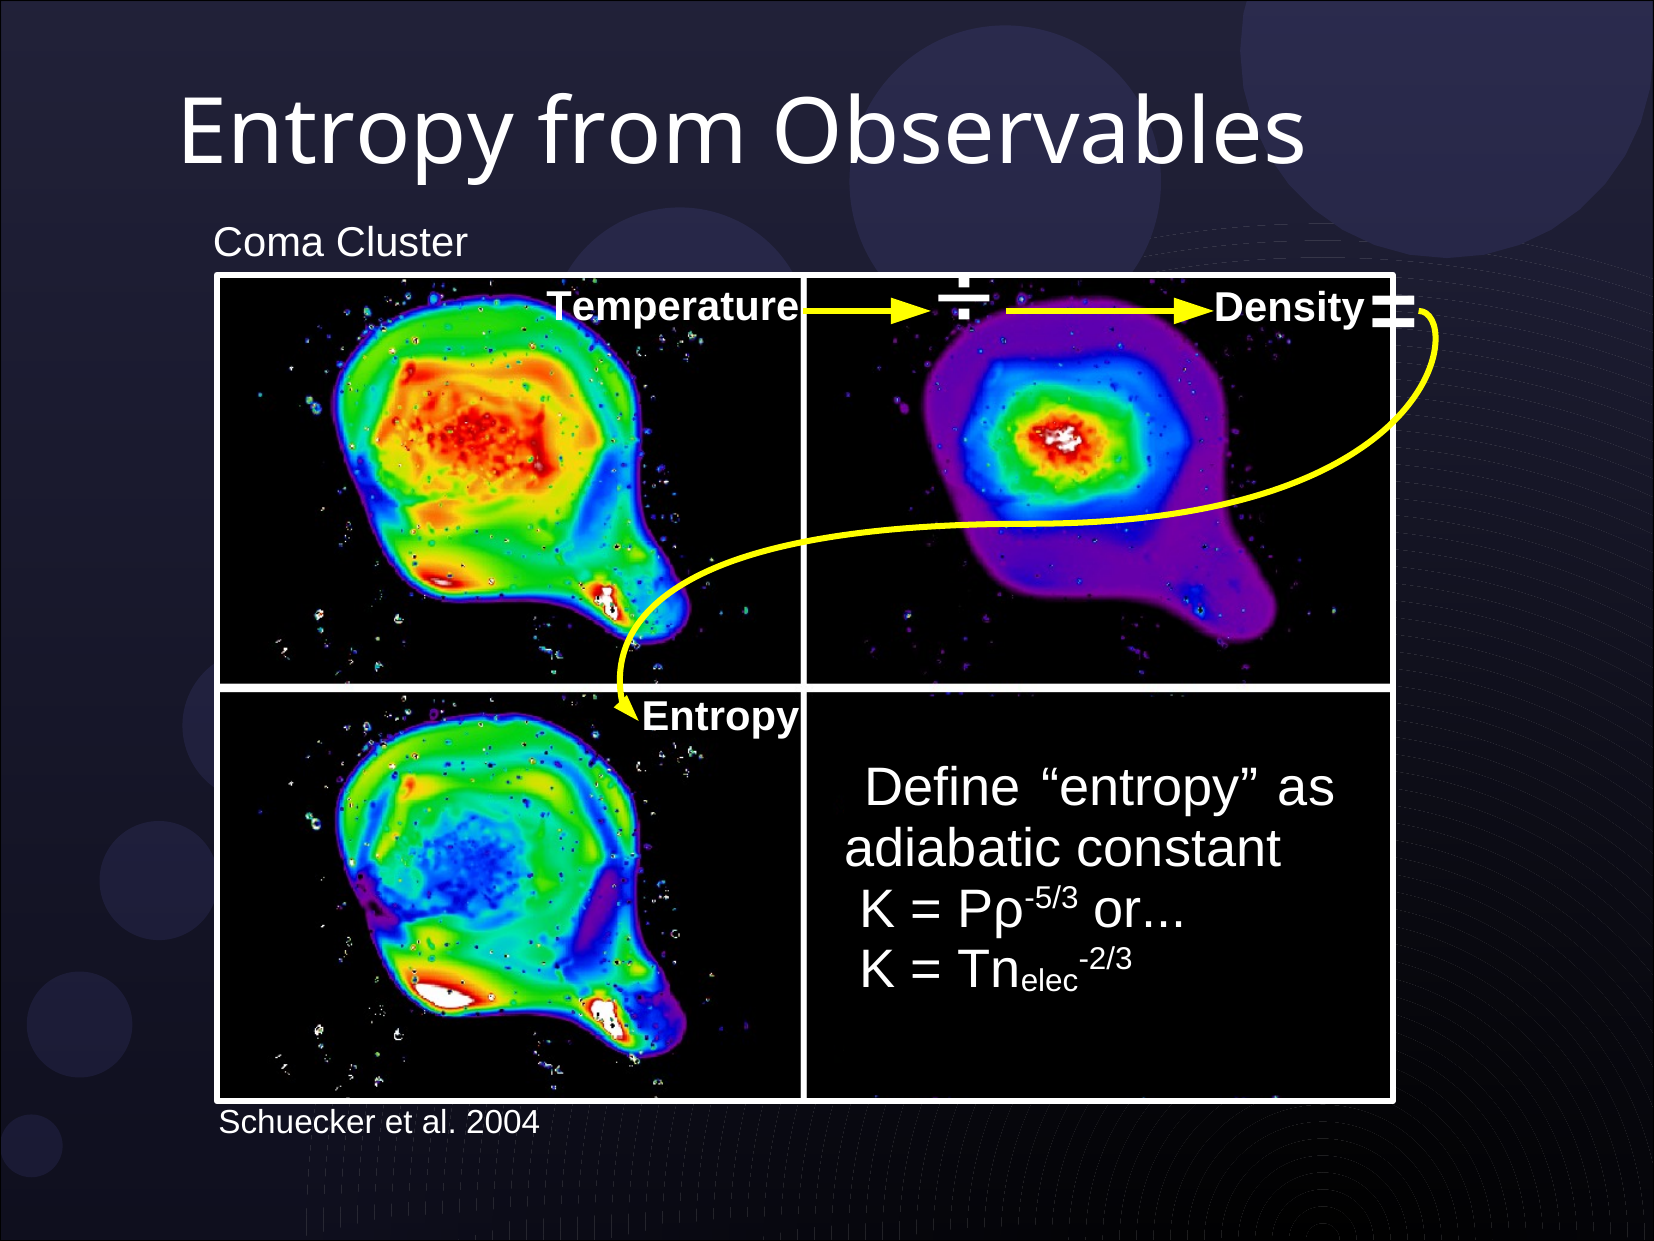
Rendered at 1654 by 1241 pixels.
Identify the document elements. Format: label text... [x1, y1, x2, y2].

picture [1006, 277, 1369, 310]
text_box Entropy [638, 690, 803, 753]
text_box Density [1213, 283, 1369, 339]
text_box Schuecker et al. 2004 [218, 1104, 541, 1163]
text_box Coma Cluster [212, 218, 469, 266]
text_box = [1369, 264, 1419, 358]
text_box Entropy from Observables [176, 65, 1477, 196]
text_box Temperature [543, 279, 803, 342]
picture [219, 277, 1390, 1099]
text_box ÷ [930, 264, 1006, 358]
picture [658, 605, 663, 613]
text_box Define “entropy” as adiabatic constant K = Pρ-5/3 or... K = Tnelec-2/3 [844, 696, 1386, 1096]
